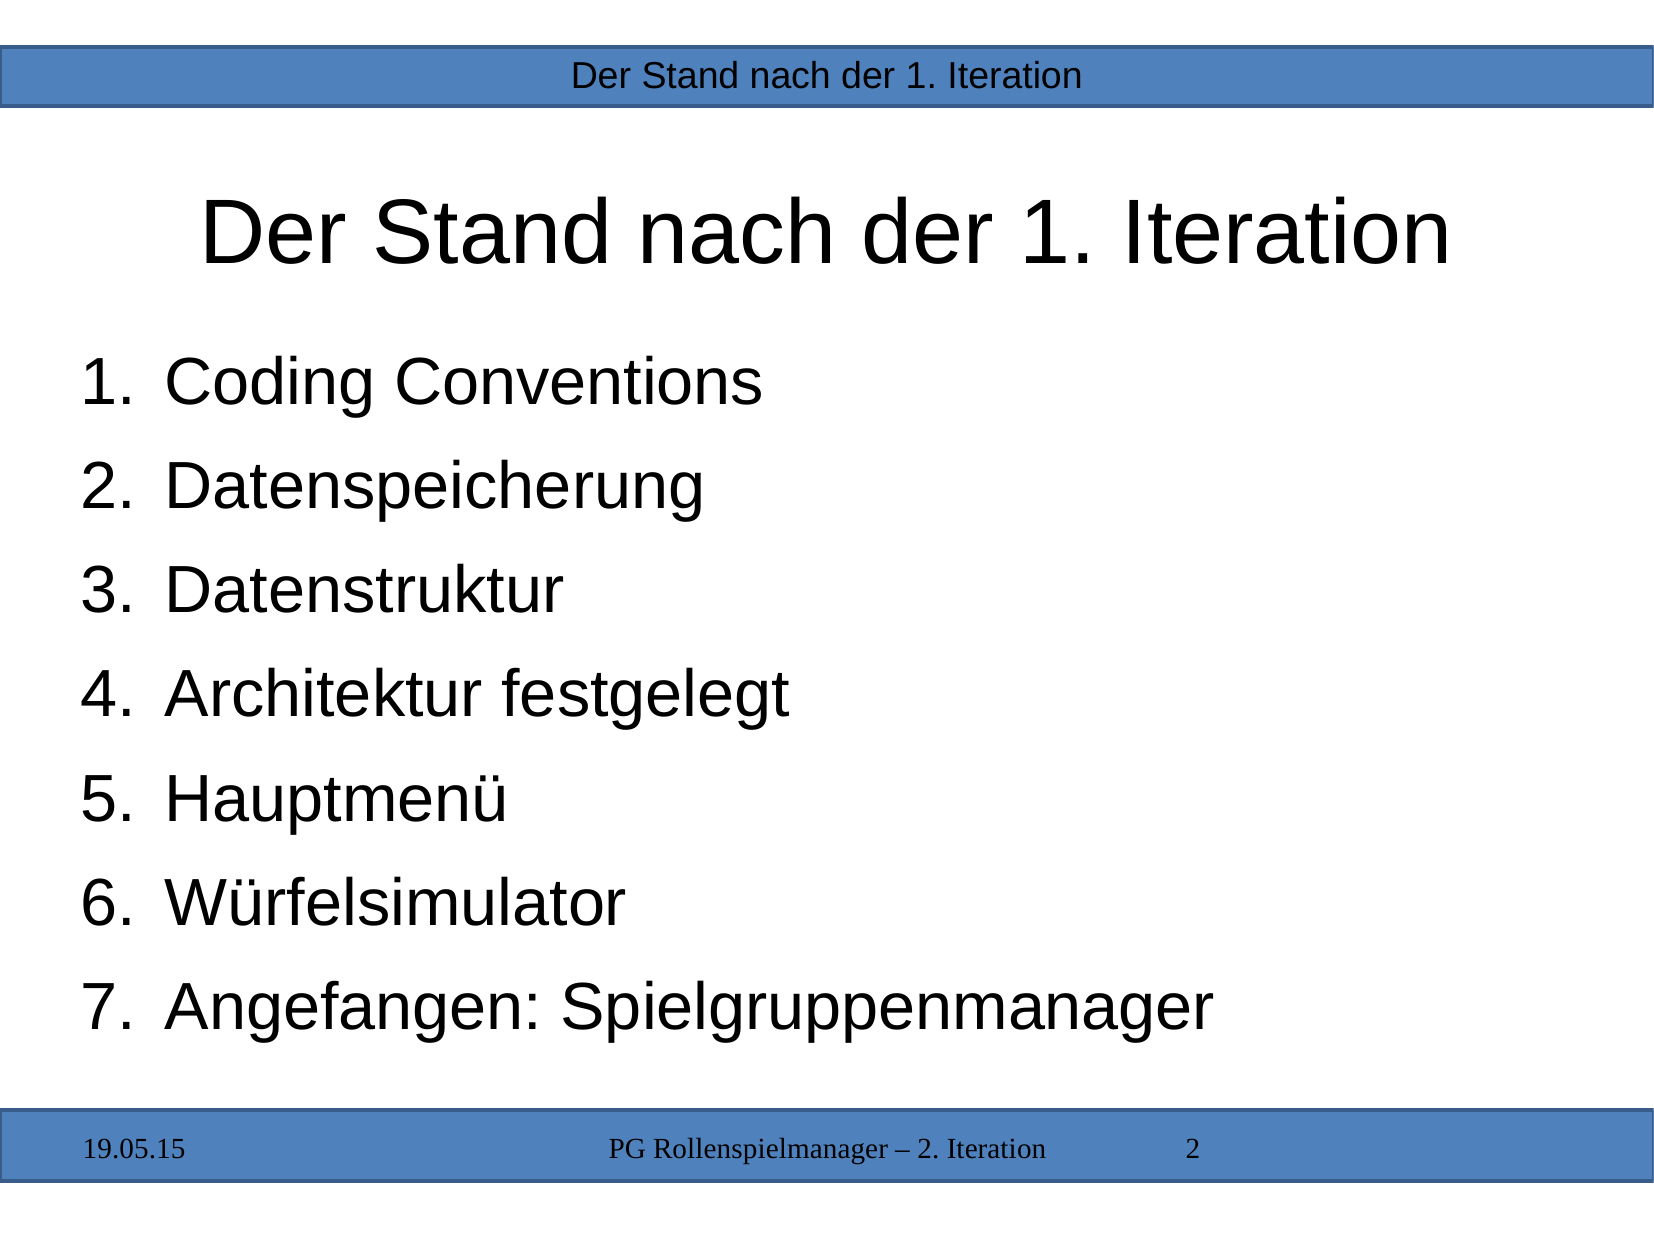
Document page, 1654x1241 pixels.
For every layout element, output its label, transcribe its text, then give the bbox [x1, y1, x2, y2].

text_box Der Stand nach der 1. Iteration [652, 47, 1002, 100]
text_box [1185, 1129, 1571, 1216]
title Der Stand nach der 1. Iteration [82, 171, 1571, 283]
text_box PG Rollenspielmanager – 2. Iteration [565, 1129, 1090, 1216]
text_box 19.05.15 [82, 1129, 468, 1216]
list Coding Conventions Datenspeicherung Datenstruktur Architektur festgelegt Hauptmenü Würfelsimulator Angefangen: Spielgruppenmanager [80, 343, 1571, 1063]
